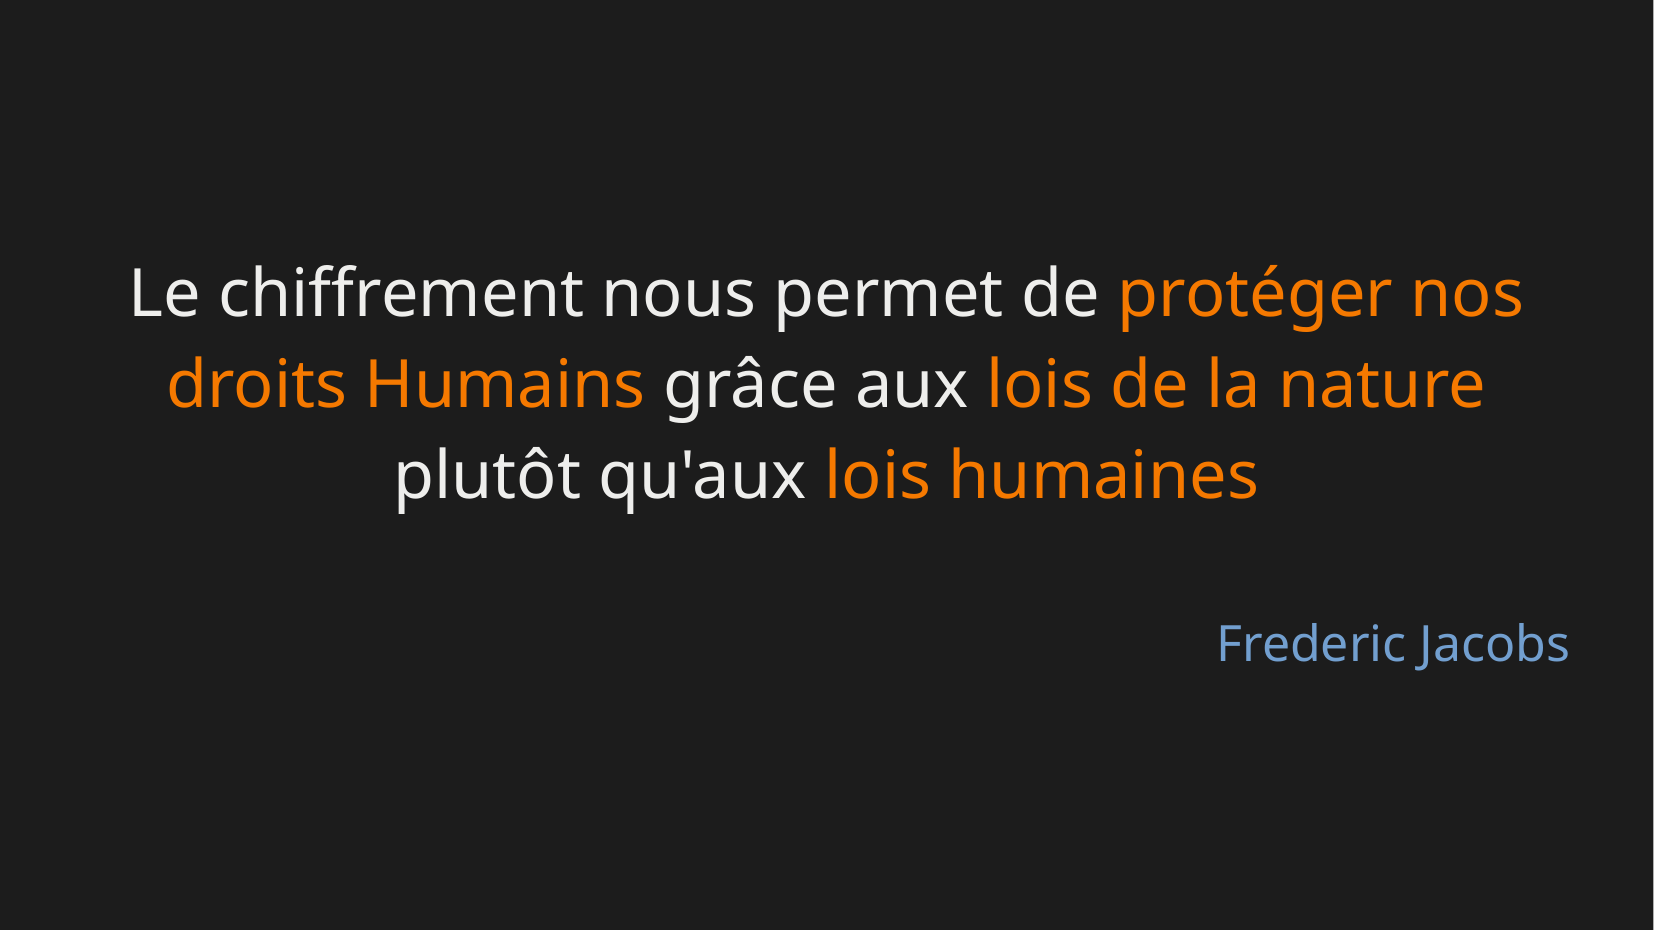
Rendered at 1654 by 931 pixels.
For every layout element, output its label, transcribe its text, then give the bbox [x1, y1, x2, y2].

subtitle Le chiffrement nous permet de protéger nos droits Humains grâce aux lois de la nature plutôt qu'aux lois humaines Frederic Jacobs [82, 36, 1571, 886]
